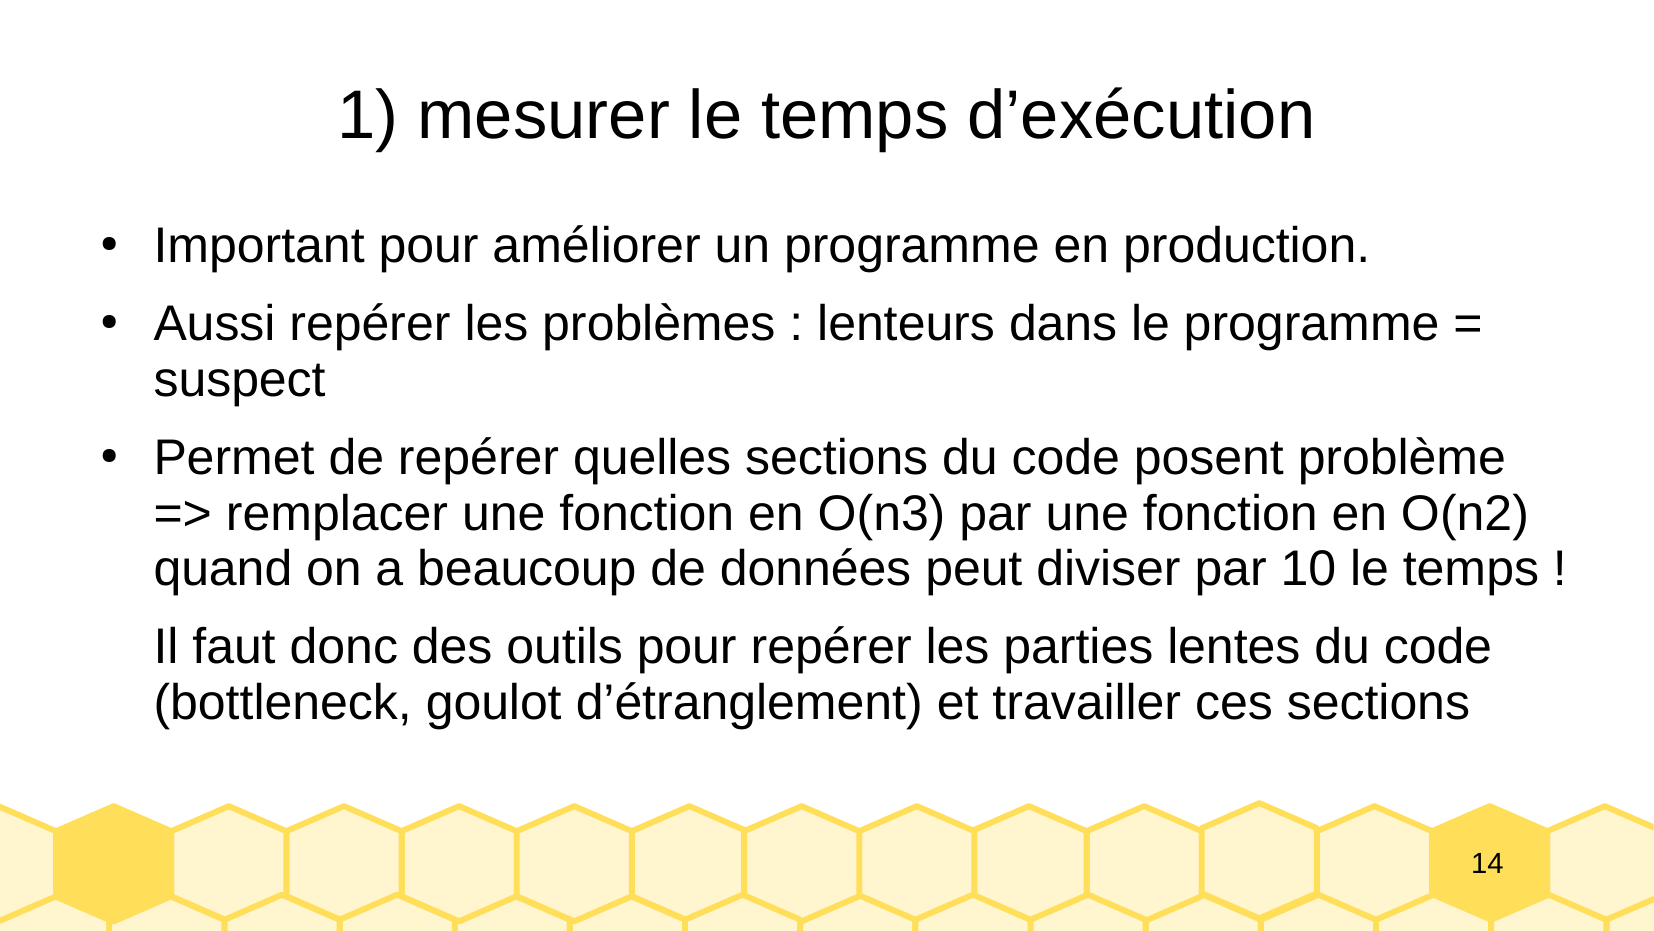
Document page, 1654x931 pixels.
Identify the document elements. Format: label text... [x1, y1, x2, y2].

list Important pour améliorer un programme en production. Aussi repérer les problèmes : lenteurs dans le programme = suspect Permet de repérer quelles sections du code posent problème => remplacer une fonction en O(n3) par une fonction en O(n2) quand on a beaucoup de données peut diviser par 10 le temps ! Il faut donc des outils pour repérer les parties lentes du code (bottleneck, goulot d’étranglement) et travailler ces sections [82, 217, 1571, 758]
title 1) mesurer le temps d’exécution [82, 37, 1571, 193]
